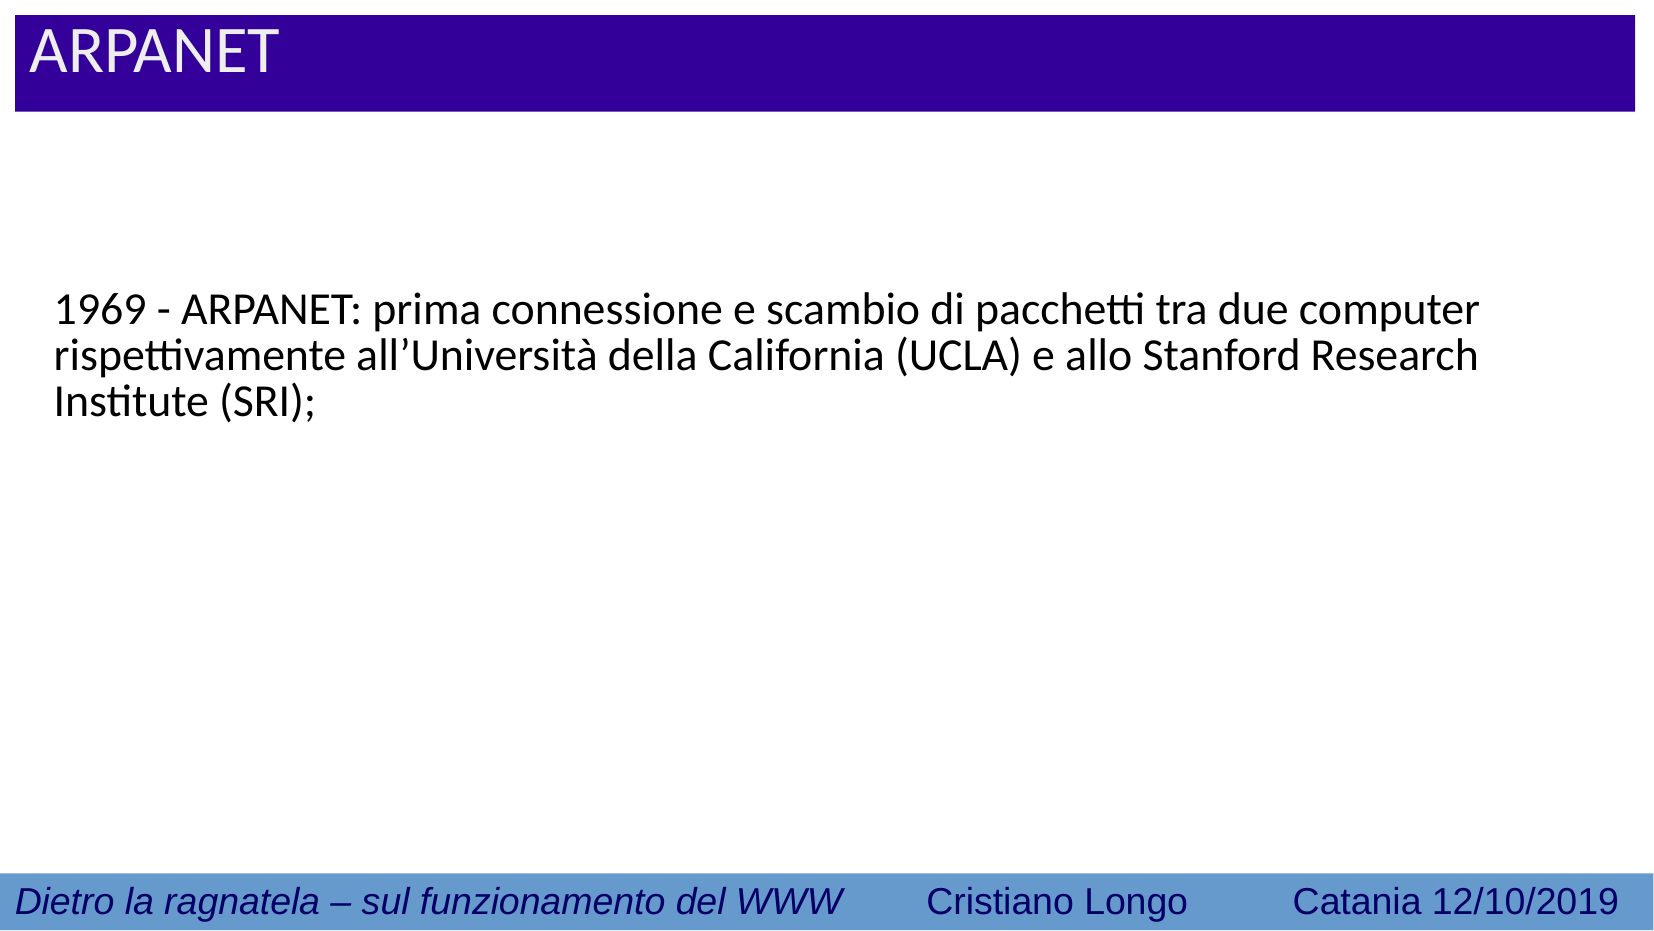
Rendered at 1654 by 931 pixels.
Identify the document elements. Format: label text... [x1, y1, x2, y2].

text_box 1969 - ARPANET: prima connessione e scambio di pacchetti tra due computer rispettivamente all’Università della California (UCLA) e allo Stanford Research Institute (SRI); [38, 282, 1627, 435]
text_box ARPANET [15, 15, 1636, 112]
text_box Dietro la ragnatela – sul funzionamento del WWW Cristiano Longo Catania 12/10/2019 [0, 873, 1654, 931]
